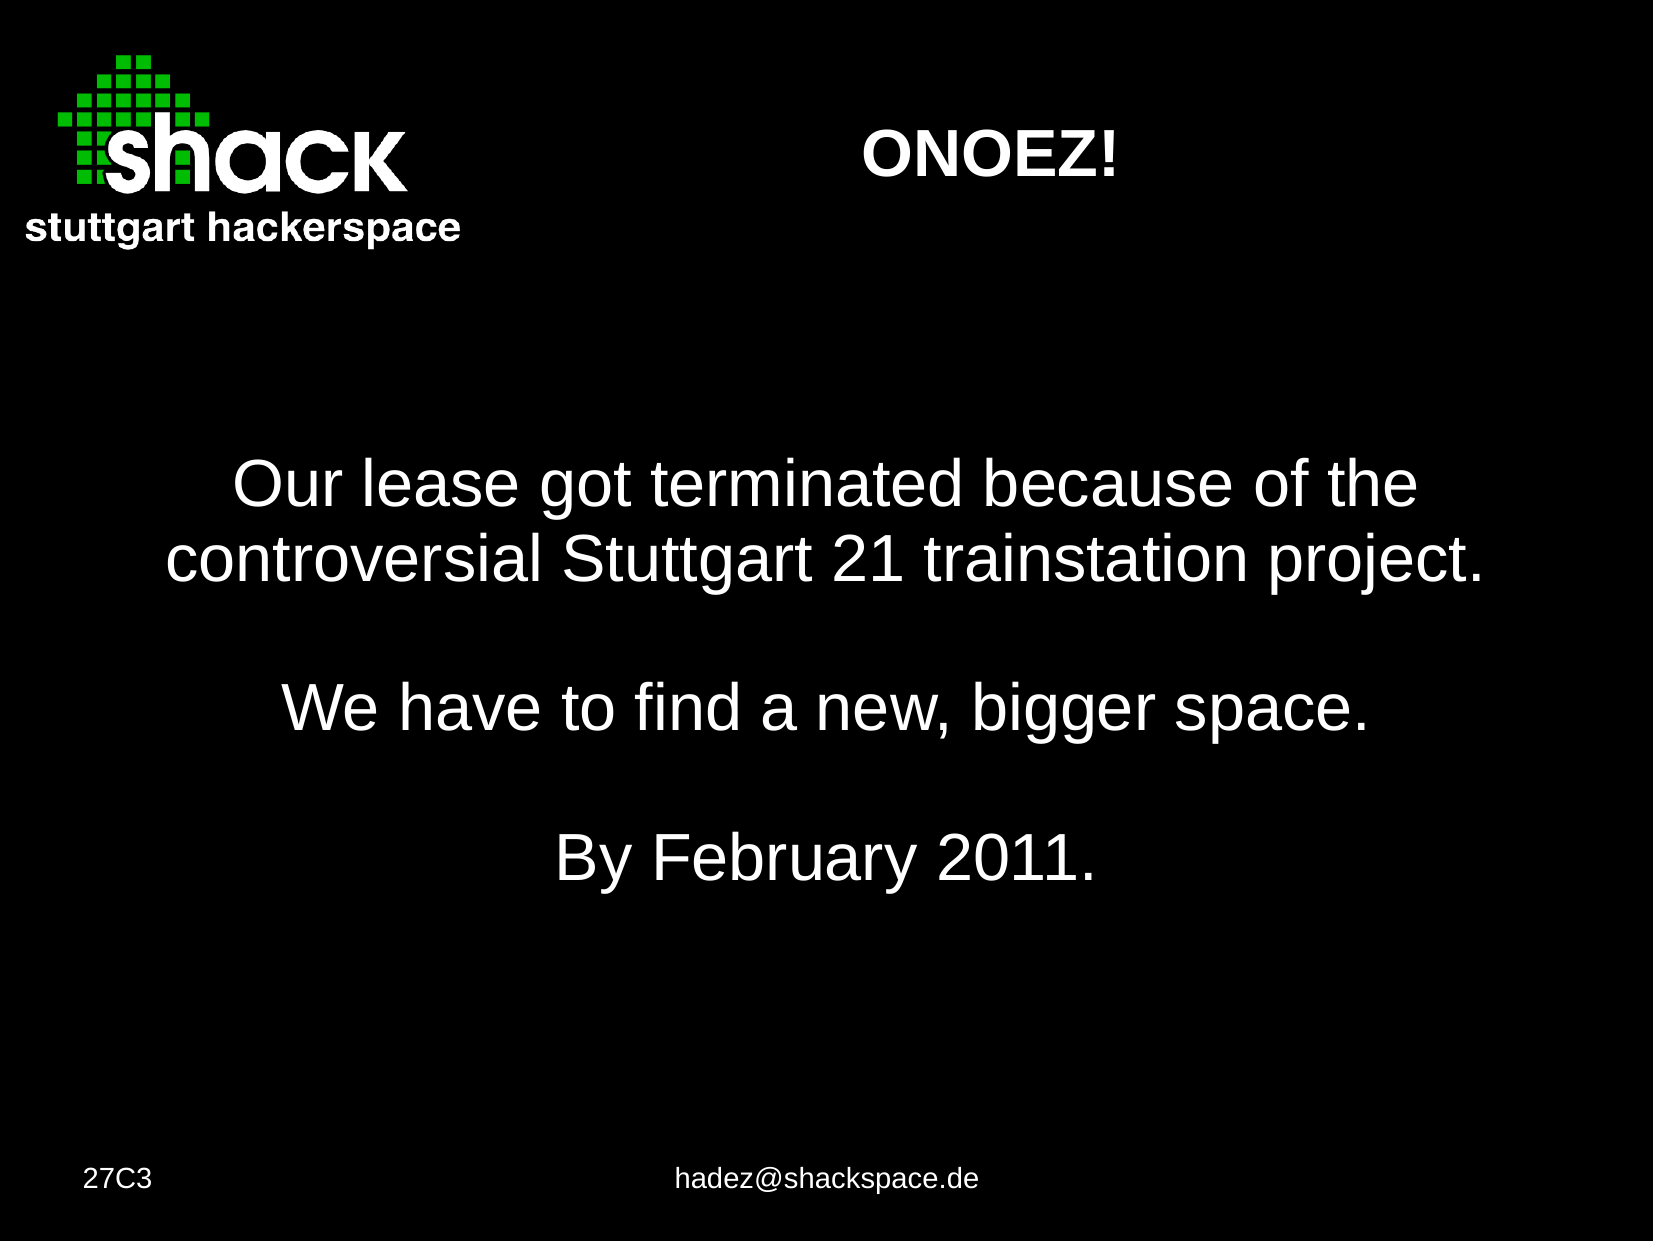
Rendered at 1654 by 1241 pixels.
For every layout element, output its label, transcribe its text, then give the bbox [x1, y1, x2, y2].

subtitle Our lease got terminated because of the controversial Stuttgart 21 trainstation project. We have to find a new, bigger space. By February 2011. [82, 297, 1571, 1118]
title ONOEZ! [412, 49, 1571, 257]
picture [8, 47, 477, 257]
